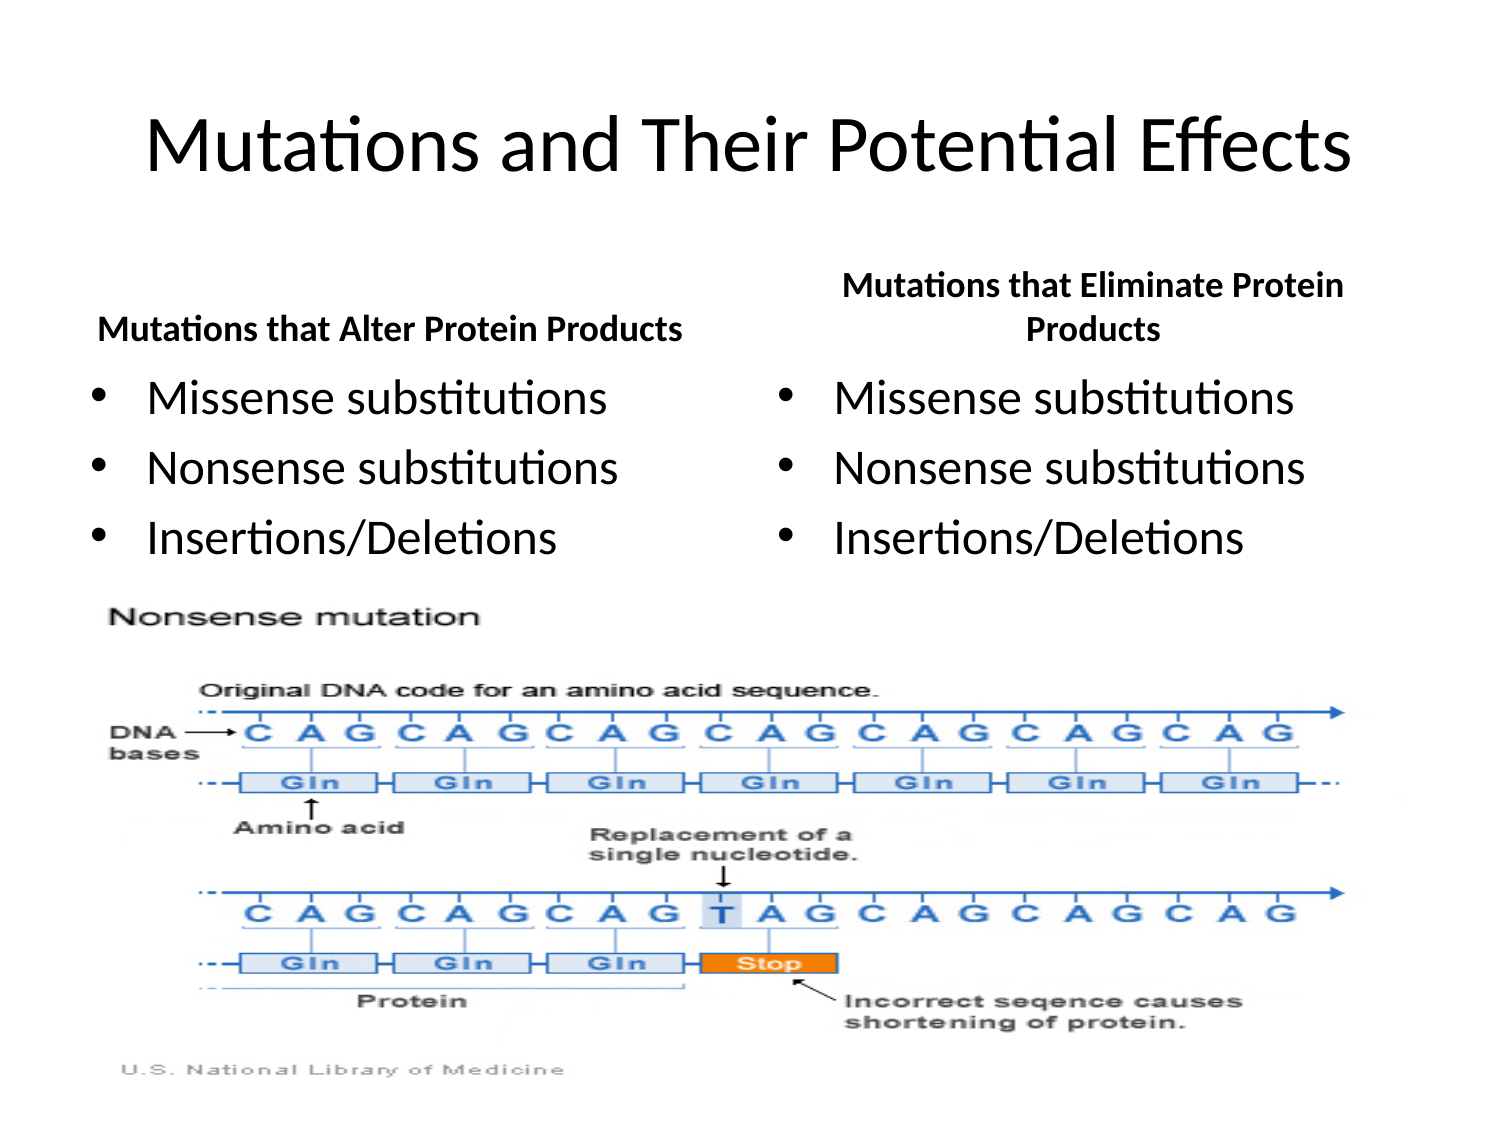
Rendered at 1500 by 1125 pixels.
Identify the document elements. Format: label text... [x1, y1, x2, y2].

list Missense substitutions Nonsense substitutions Insertions/Deletions [761, 356, 1425, 596]
list Missense substitutions Nonsense substitutions Insertions/Deletions [75, 356, 738, 596]
list Mutations that Eliminate Protein Products [761, 251, 1425, 356]
list Mutations that Alter Protein Products [75, 251, 738, 356]
title Mutations and Their Potential Effects [75, 45, 1425, 233]
picture [75, 596, 1425, 1086]
